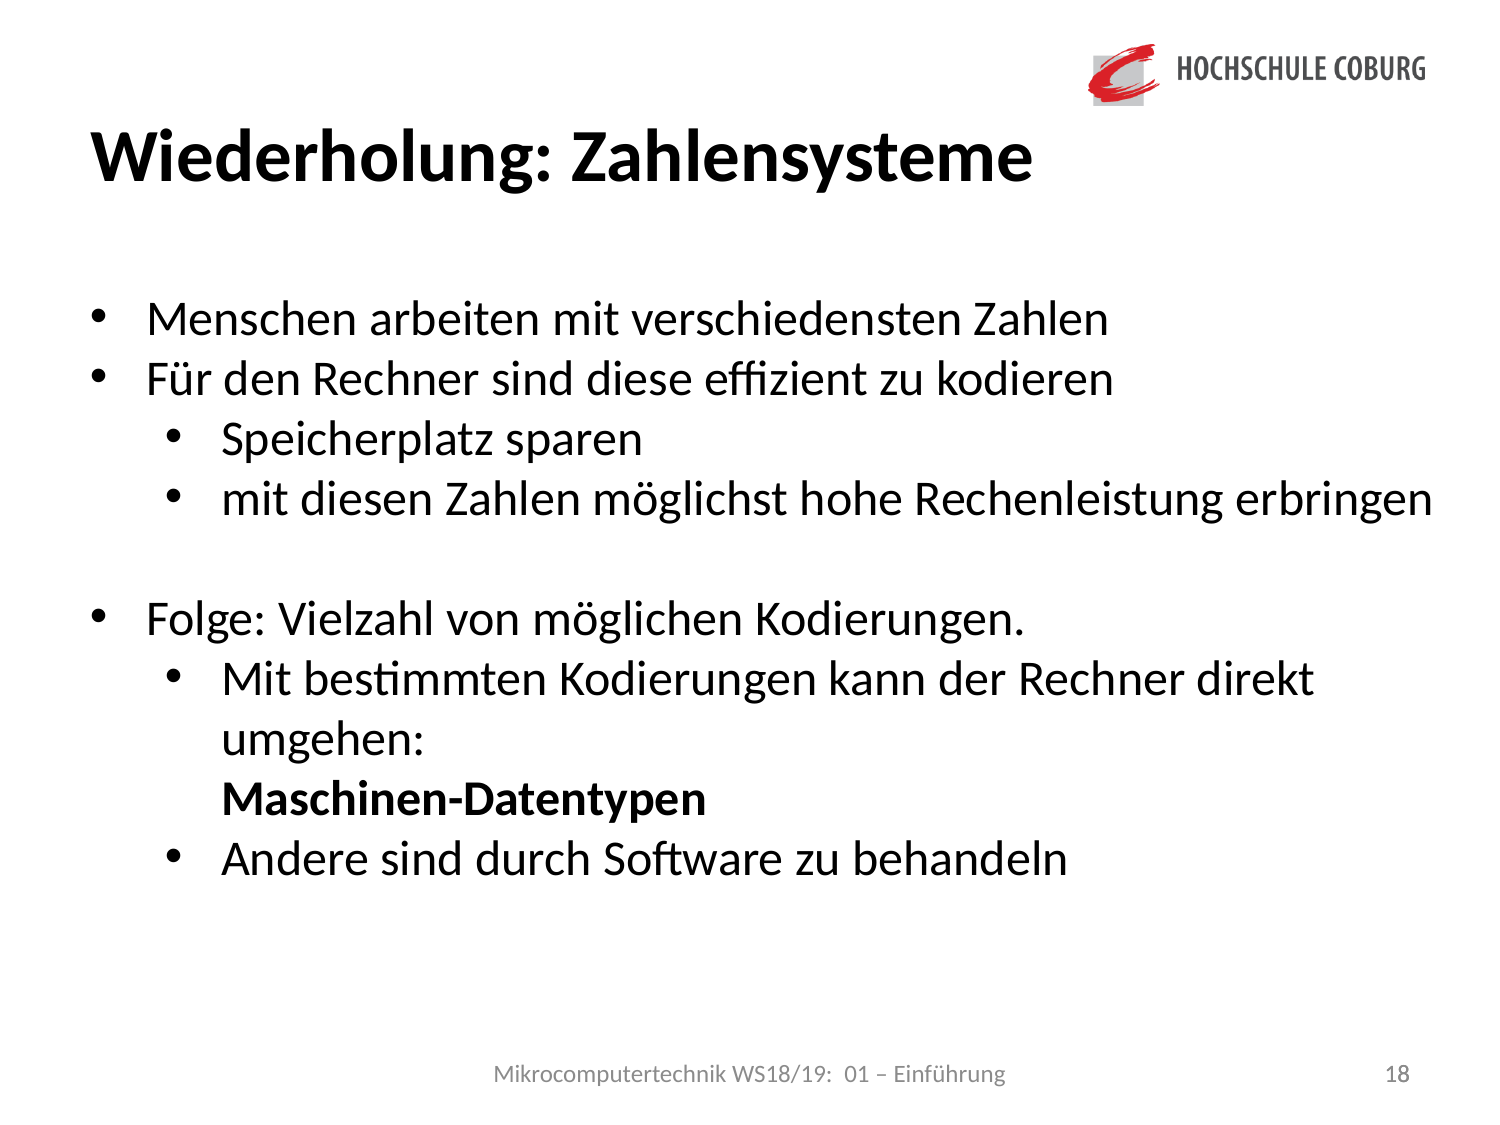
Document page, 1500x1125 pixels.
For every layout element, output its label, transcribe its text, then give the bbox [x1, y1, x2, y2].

text_box Menschen arbeiten mit verschiedensten Zahlen Für den Rechner sind diese effizient zu kodieren Speicherplatz sparen mit diesen Zahlen möglichst hohe Rechenleistung erbringen Folge: Vielzahl von möglichen Kodierungen. Mit bestimmten Kodierungen kann der Rechner direkt umgehen: Maschinen-Datentypen Andere sind durch Software zu behandeln [75, 277, 1479, 893]
picture [1088, 44, 1425, 106]
slide_number <number> [1074, 1042, 1425, 1103]
title Wiederholung: Zahlensysteme [75, 45, 1425, 259]
